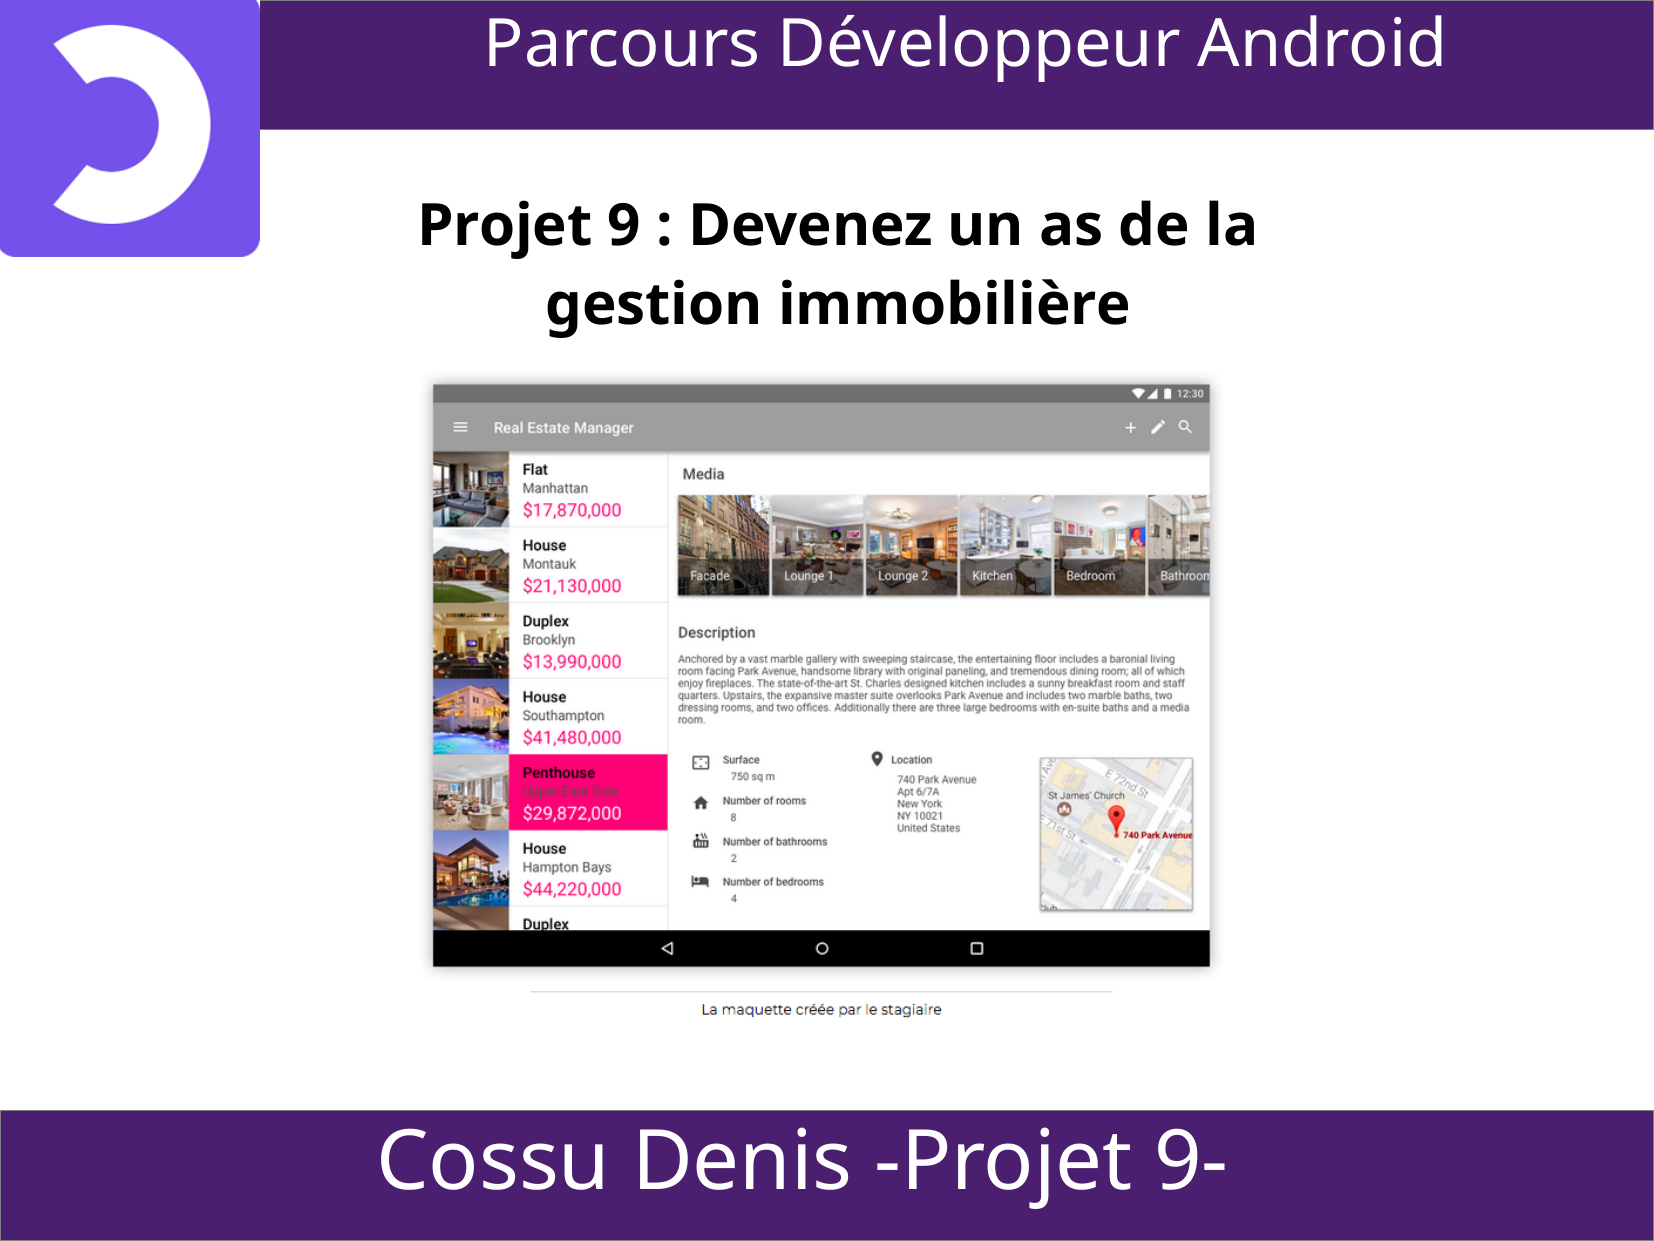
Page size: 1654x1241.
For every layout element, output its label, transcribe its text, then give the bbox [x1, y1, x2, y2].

picture [404, 360, 1252, 1030]
text_box Projet 9 : Devenez un as de la gestion immobilière [336, 175, 1340, 753]
picture [0, 0, 260, 257]
